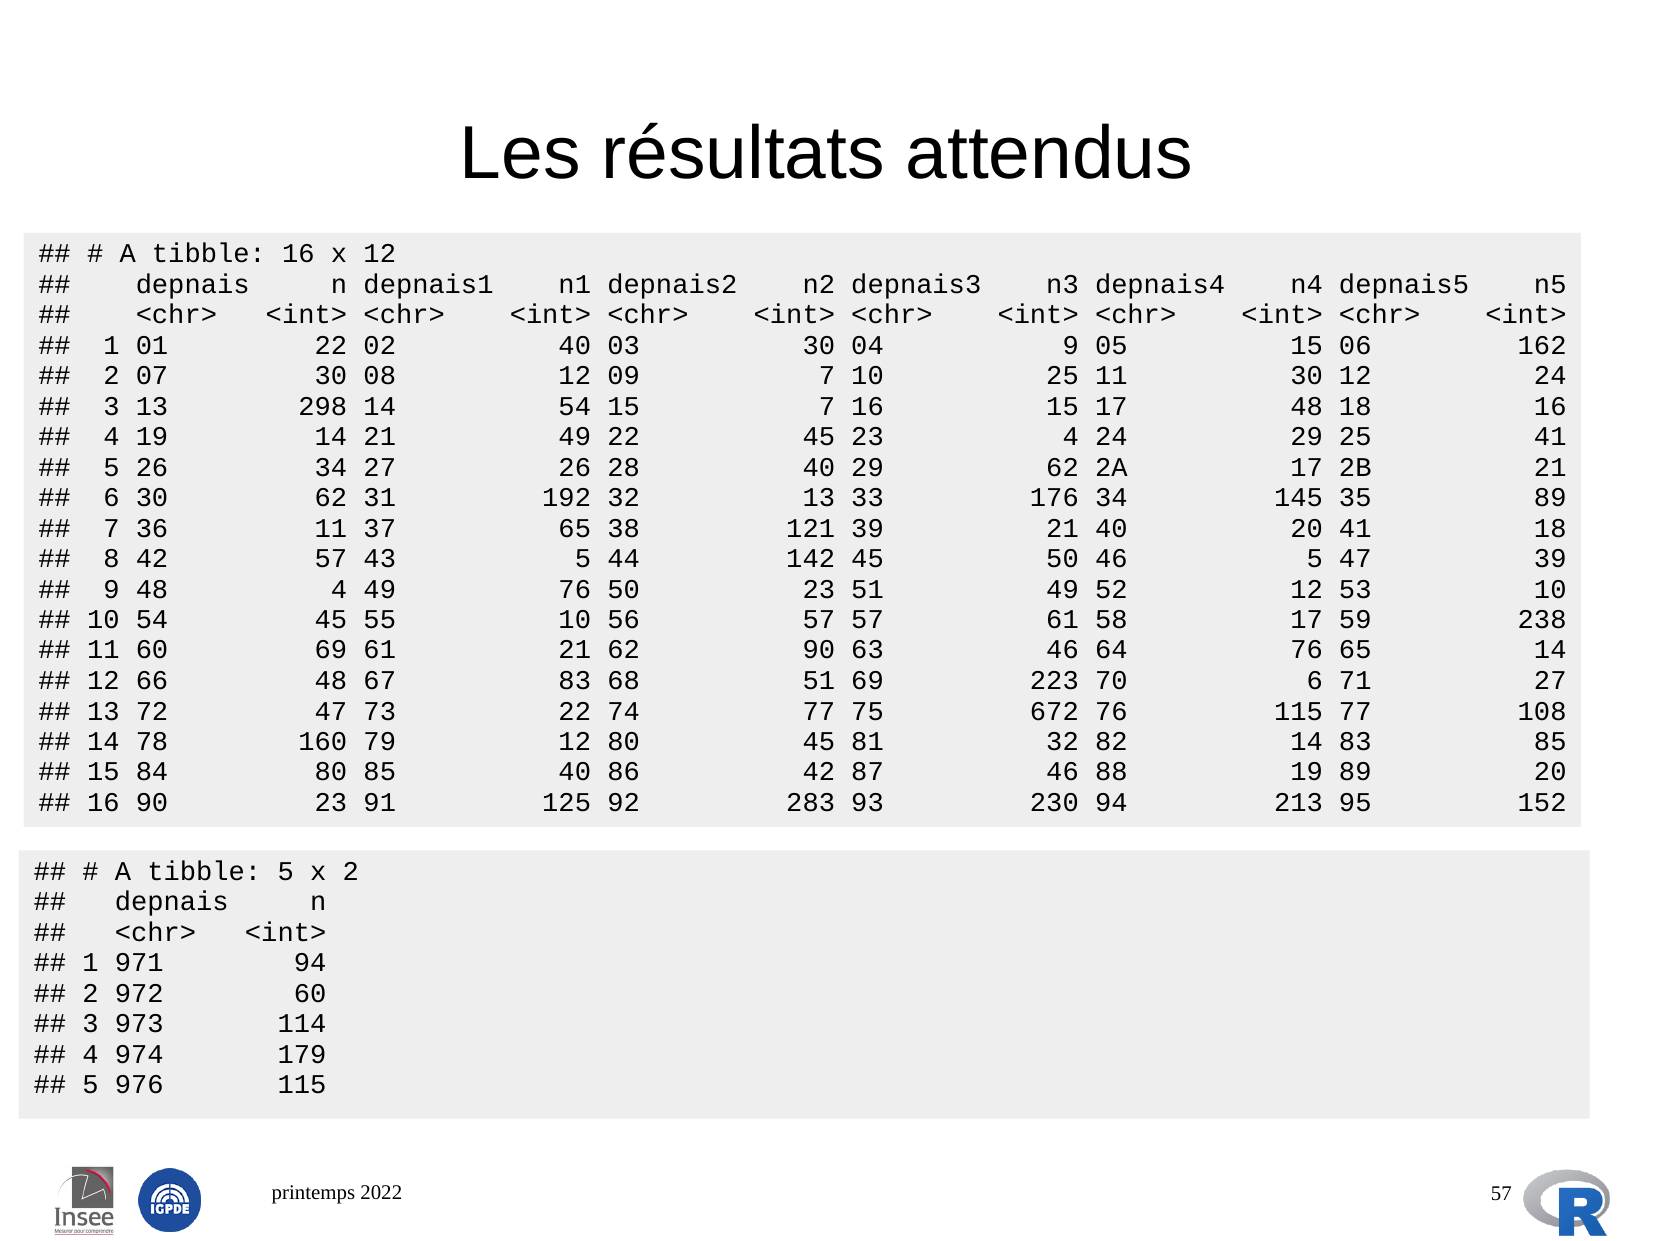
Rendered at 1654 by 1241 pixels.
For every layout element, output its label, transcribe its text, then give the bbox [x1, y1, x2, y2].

text_box ## # A tibble: 5 x 2 ## depnais n ## <chr> <int> ## 1 971 94 ## 2 972 60 ## 3 973 114 ## 4 974 179 ## 5 976 115 [18, 850, 1590, 1119]
picture [1523, 1169, 1610, 1236]
picture [138, 1168, 201, 1232]
picture [47, 1163, 120, 1236]
title Les résultats attendus [82, 49, 1571, 232]
text_box ## # A tibble: 16 x 12 ## depnais n depnais1 n1 depnais2 n2 depnais3 n3 depnais4 n4 depnais5 n5 ## <chr> <int> <chr> <int> <chr> <int> <chr> <int> <chr> <int> <chr> <int> ## 1 01 22 02 40 03 30 04 9 05 15 06 162 ## 2 07 30 08 12 09 7 10 25 11 30 12 24 ## 3 13 298 14 54 15 7 16 15 17 48 18 16 ## 4 19 14 21 49 22 45 23 4 24 29 25 41 ## 5 26 34 27 26 28 40 29 62 2A 17 2B 21 ## 6 30 62 31 192 32 13 33 176 34 145 35 89 ## 7 36 11 37 65 38 121 39 21 40 20 41 18 ## 8 42 57 43 5 44 142 45 50 46 5 47 39 ## 9 48 4 49 76 50 23 51 49 52 12 53 10 ## 10 54 45 55 10 56 57 57 61 58 17 59 238 ## 11 60 69 61 21 62 90 63 46 64 76 65 14 ## 12 66 48 67 83 68 51 69 223 70 6 71 27 ## 13 72 47 73 22 74 77 75 672 76 115 77 108 ## 14 78 160 79 12 80 45 81 32 82 14 83 85 ## 15 84 80 85 40 86 42 87 46 88 19 89 20 ## 16 90 23 91 125 92 283 93 230 94 213 95 152 [23, 232, 1581, 827]
